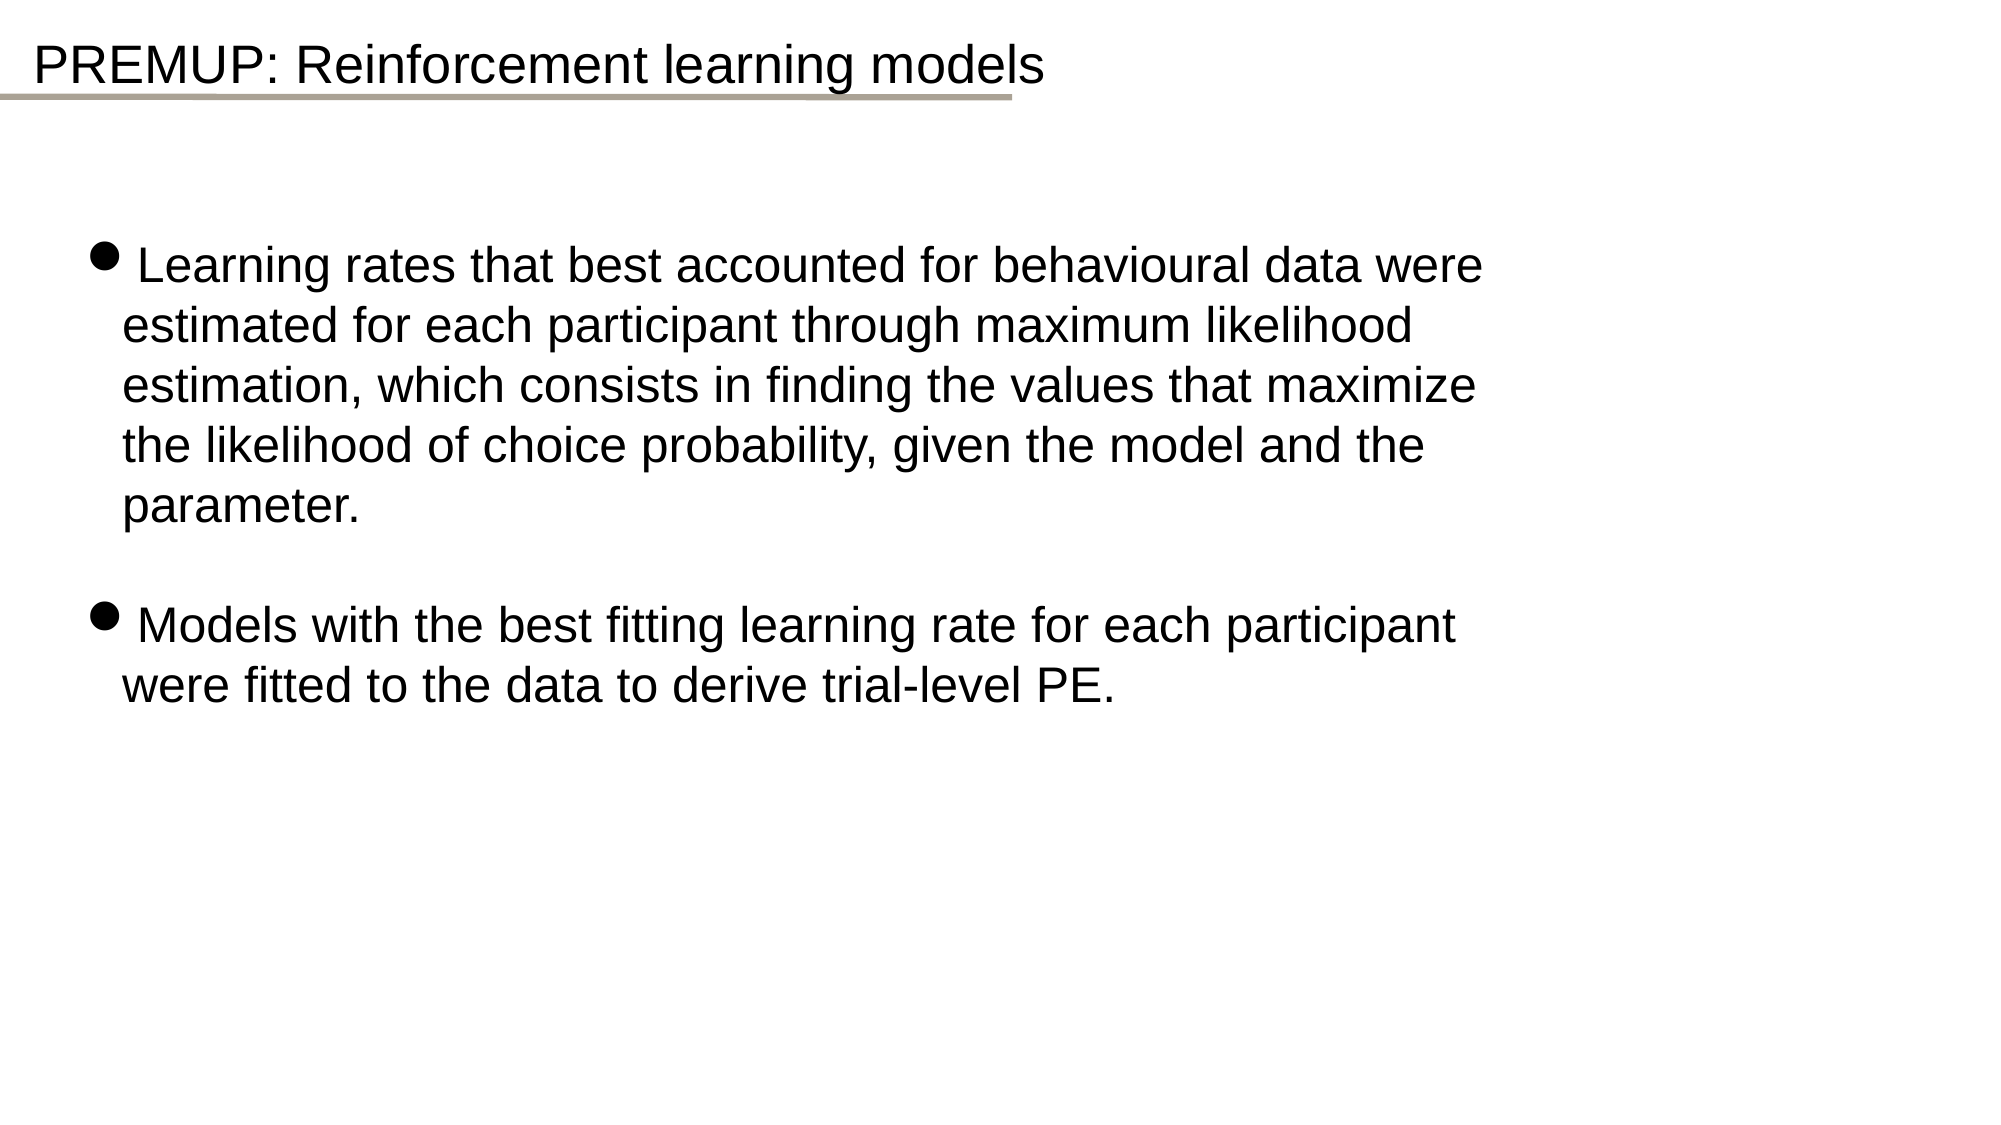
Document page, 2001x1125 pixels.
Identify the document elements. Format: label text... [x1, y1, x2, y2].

text_box Learning rates that best accounted for behavioural data were estimated for each participant through maximum likelihood estimation, which consists in finding the values that maximize the likelihood of choice probability, given the model and the parameter. Models with the best fitting learning rate for each participant were fitted to the data to derive trial-level PE. [71, 224, 1560, 660]
text_box PREMUP: Reinforcement learning models [15, 27, 1921, 97]
